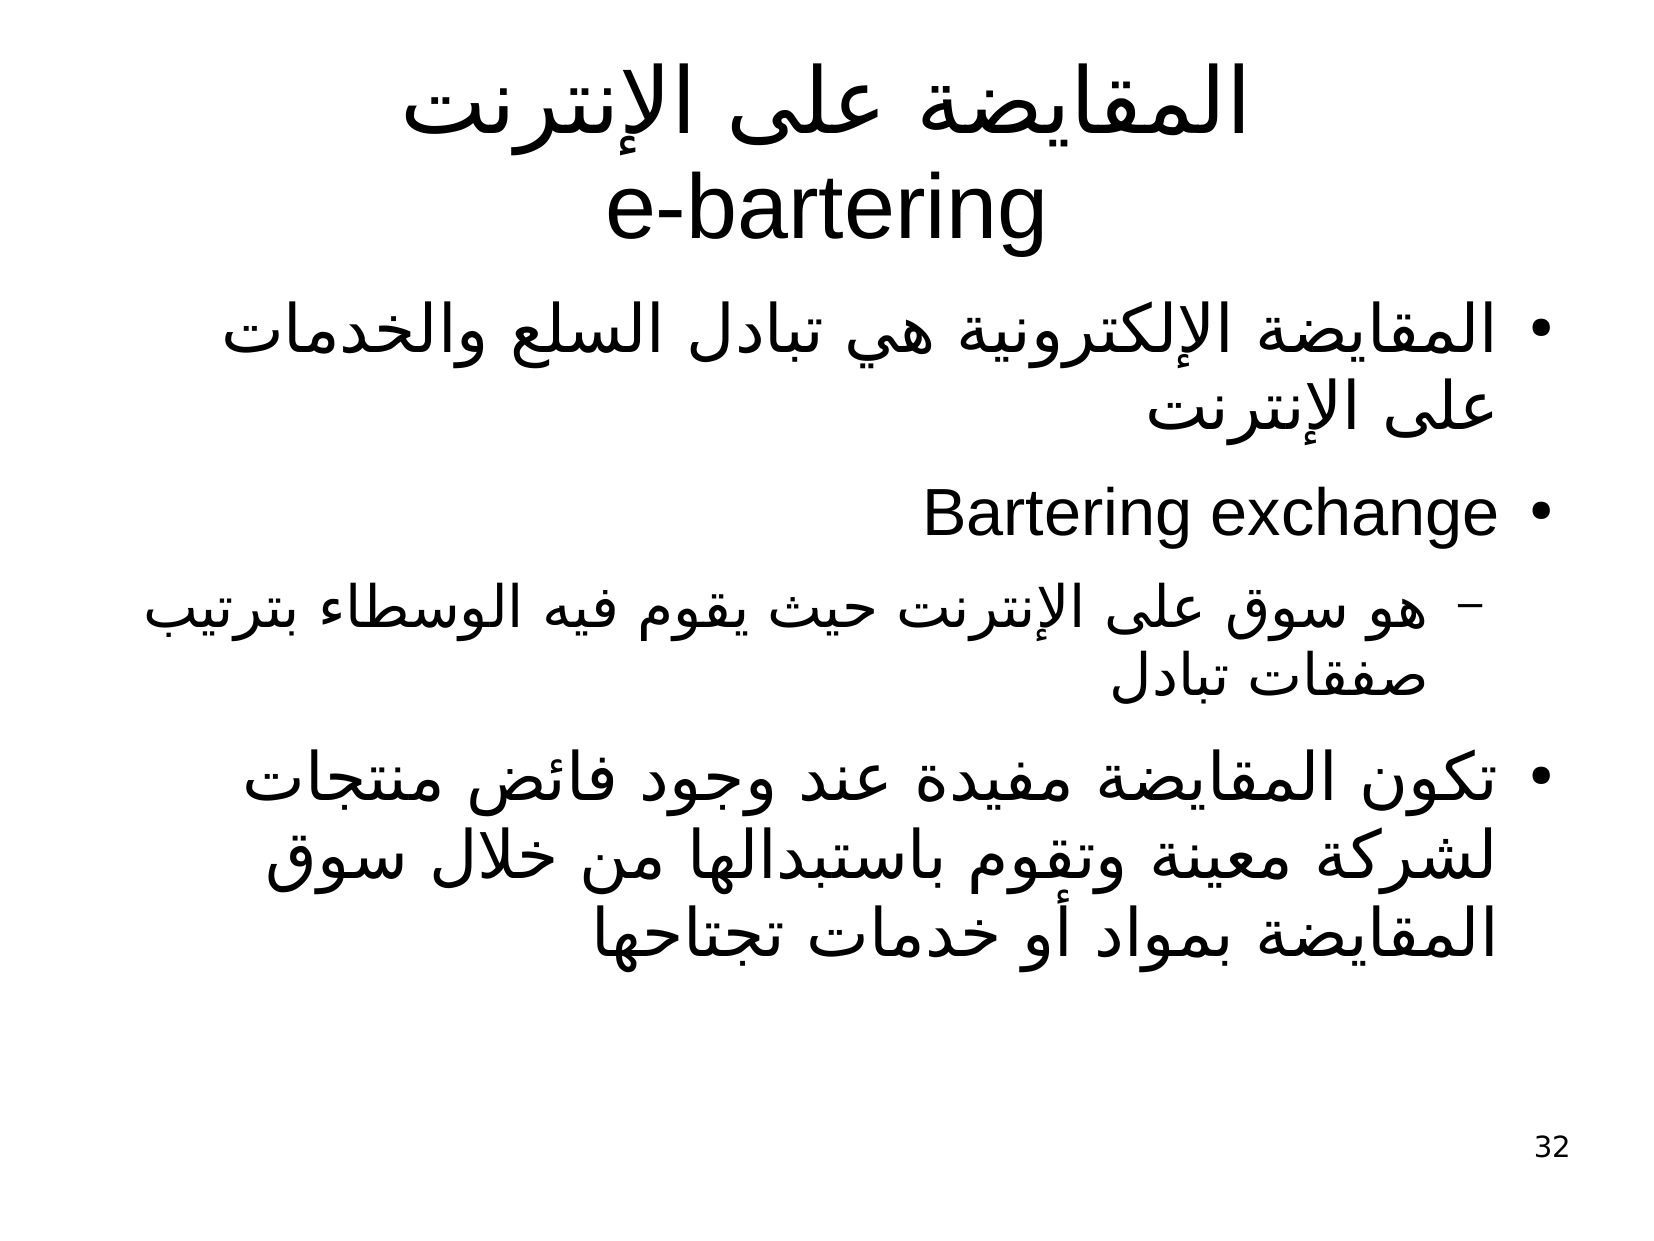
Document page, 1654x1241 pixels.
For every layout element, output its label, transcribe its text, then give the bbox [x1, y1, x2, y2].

list المقايضة الإلكترونية هي تبادل السلع والخدمات على الإنترنت Bartering exchange هو سوق على الإنترنت حيث يقوم فيه الوسطاء بترتيب صفقات تبادل تكون المقايضة مفيدة عند وجود فائض منتجات لشركة معينة وتقوم باستبدالها من خلال سوق المقايضة بمواد أو خدمات تجتاحها [82, 290, 1571, 1010]
title المقايضة على الإنترنت e-bartering [82, 46, 1571, 260]
